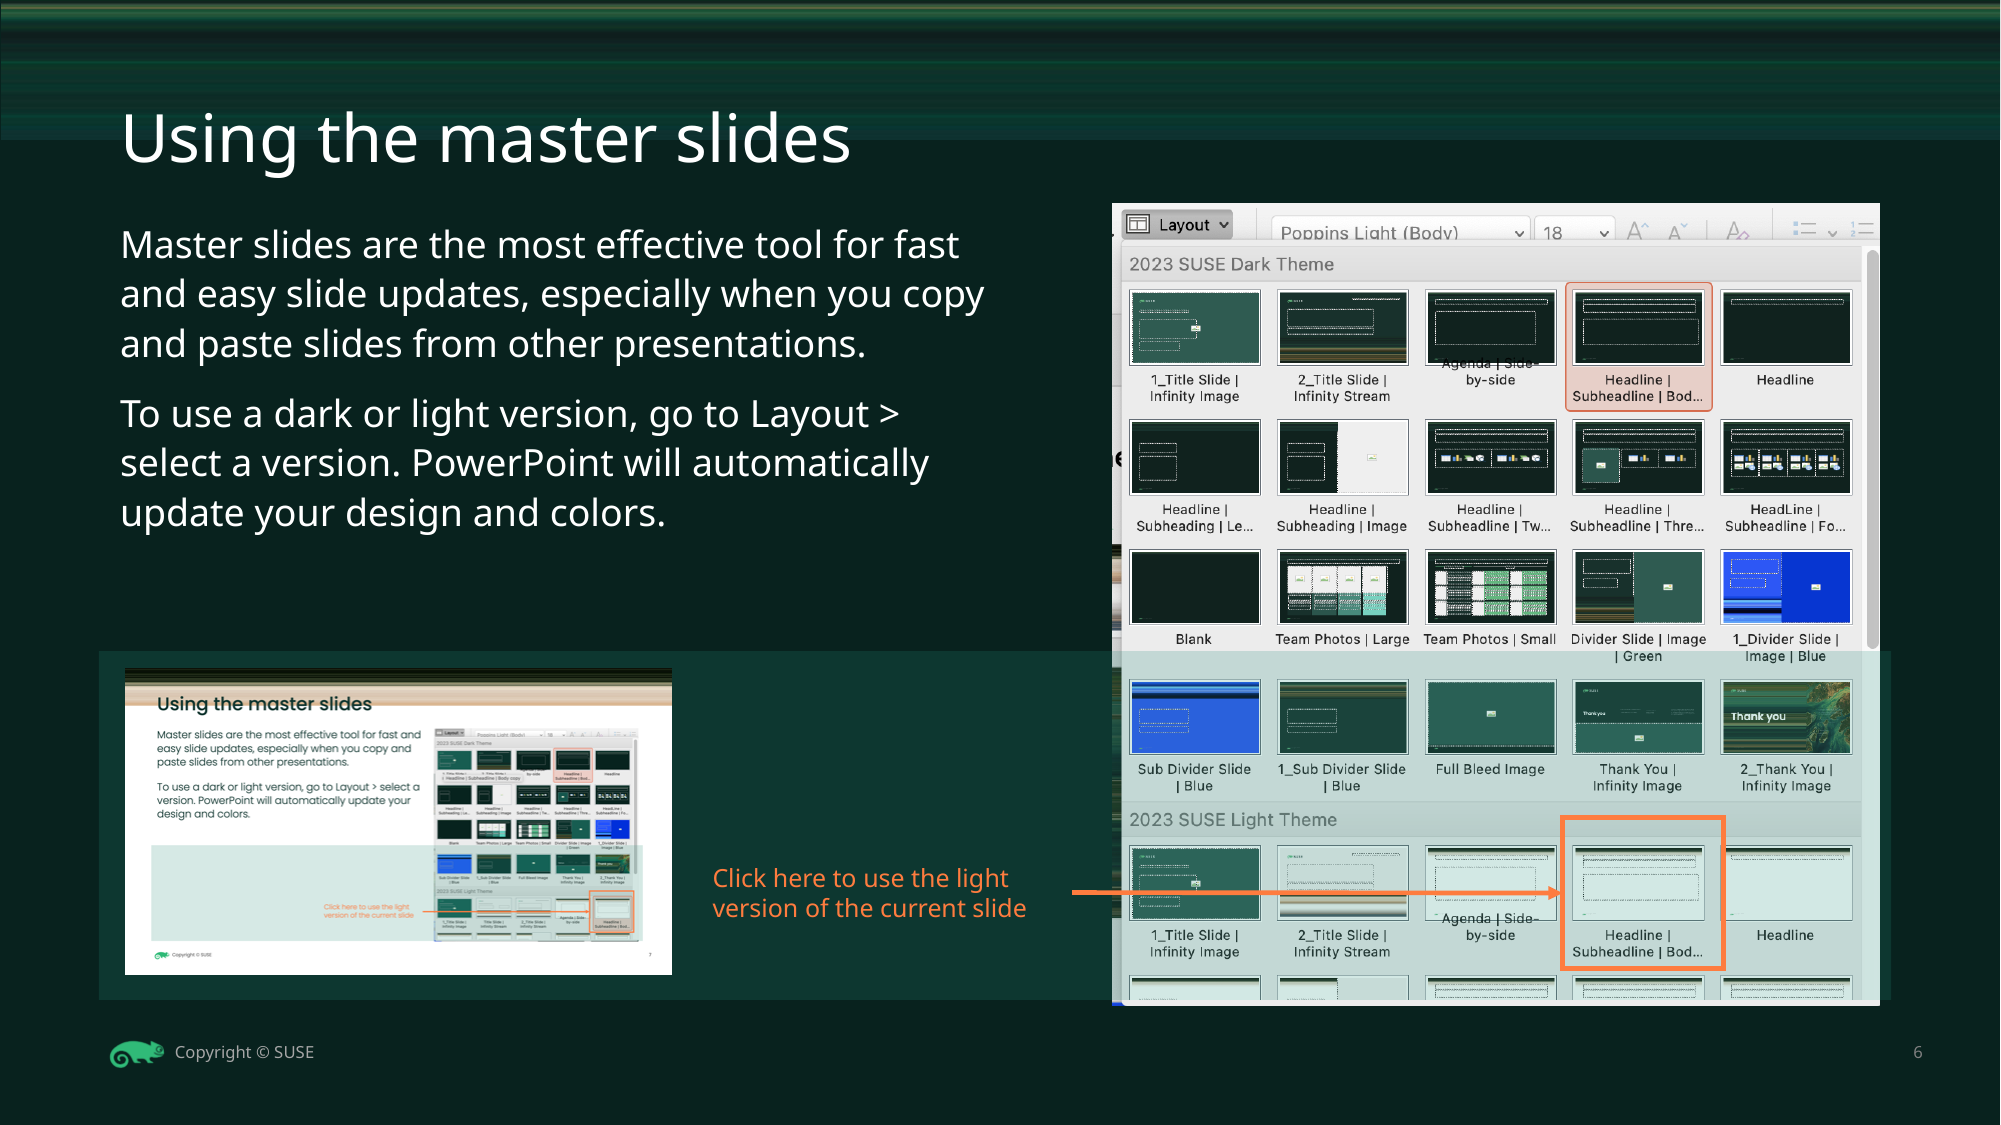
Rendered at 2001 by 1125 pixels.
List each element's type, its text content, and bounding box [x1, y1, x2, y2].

list Master slides are the most effective tool for fast and easy slide updates, especially when you copy and paste slides from other presentations. To use a dark or light version, go to Layout > select a version. PowerPoint will automatically update your design and colors. [120, 216, 1000, 649]
text_box Click here to use the light version of the current slide [697, 855, 1073, 930]
text_box [98, 651, 1892, 1000]
picture [99, 1031, 175, 1074]
picture [125, 668, 672, 975]
title Using the master slides [120, 103, 1880, 179]
picture [1112, 203, 1880, 651]
picture [1, 0, 2001, 140]
picture [1112, 1000, 1880, 1006]
